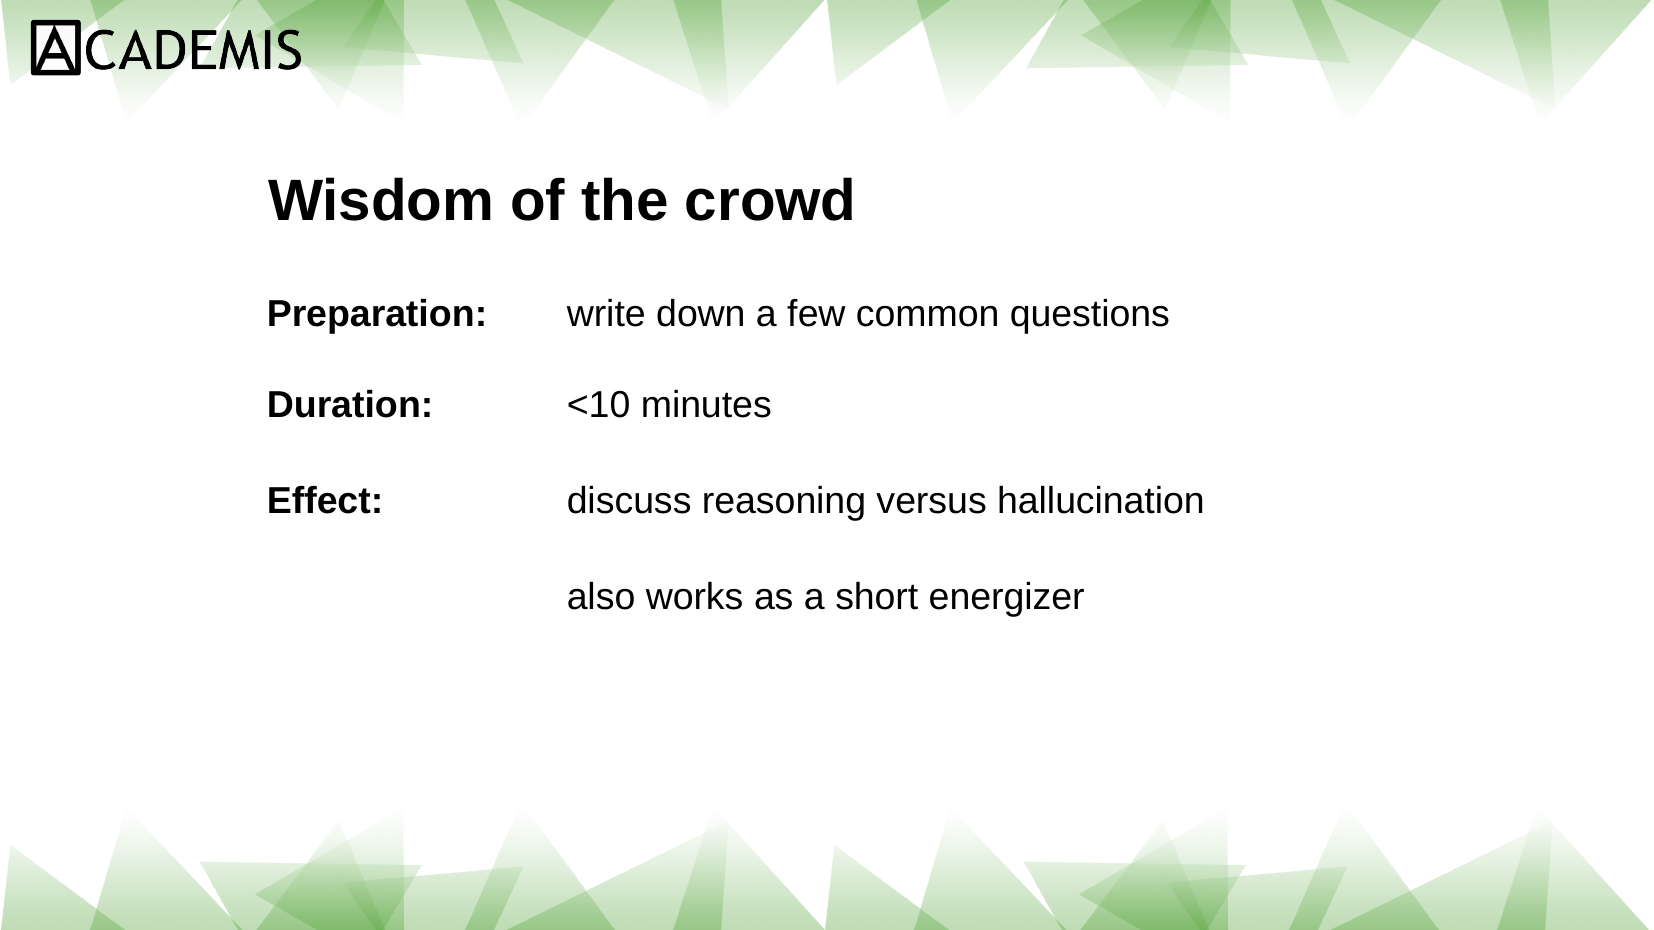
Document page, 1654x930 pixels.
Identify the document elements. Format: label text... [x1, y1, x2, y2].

picture [0, 0, 1653, 128]
text_box Preparation: write down a few common questions Duration: <10 minutes Effect: discuss reasoning versus hallucination also works as a short energizer [252, 279, 1426, 681]
title Wisdom of the crowd [180, 86, 946, 282]
picture [0, 802, 1651, 930]
